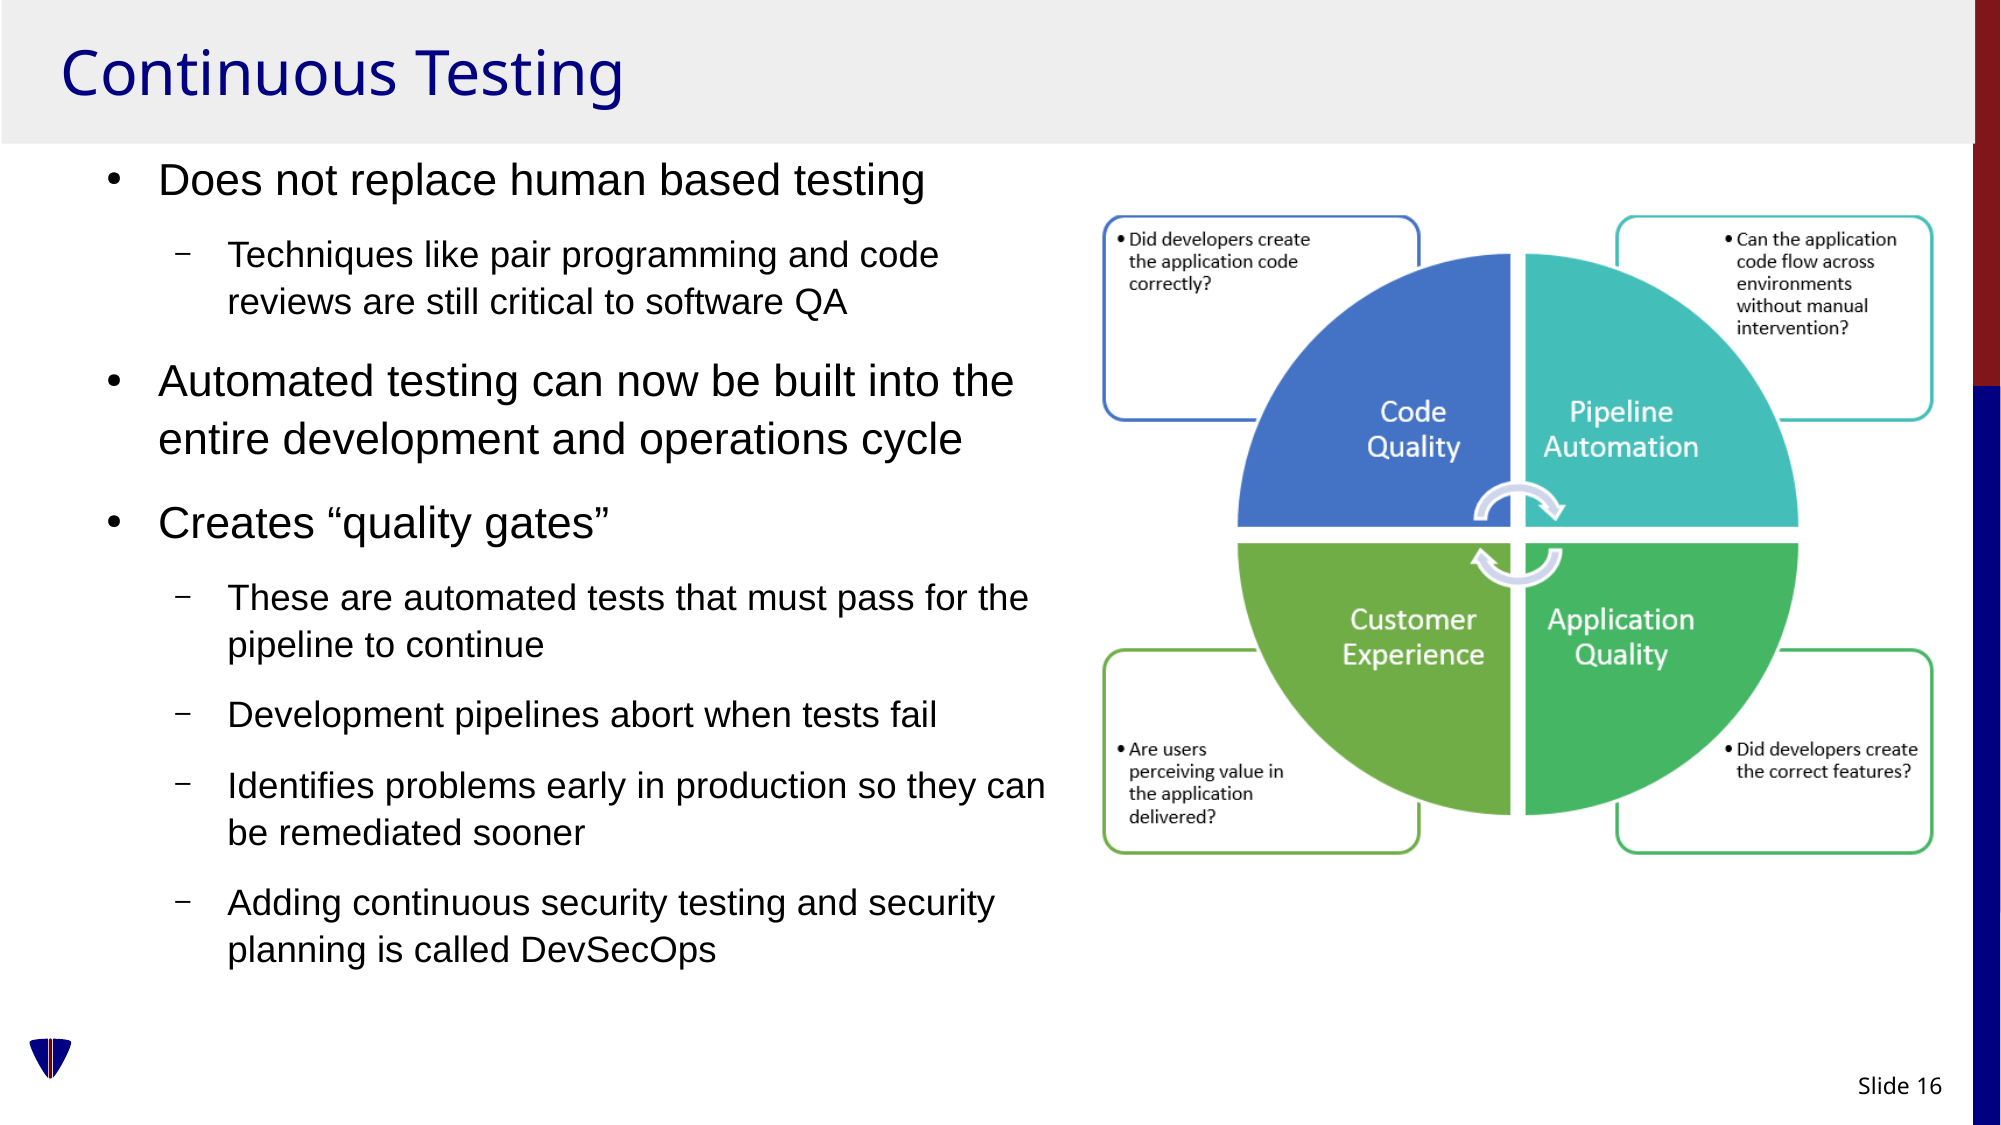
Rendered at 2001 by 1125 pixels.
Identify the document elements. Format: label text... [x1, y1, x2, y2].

title Continuous Testing [1, 0, 1976, 144]
list Does not replace human based testing Techniques like pair programming and code reviews are still critical to software QA Automated testing can now be built into the entire development and operations cycle Creates “quality gates” These are automated tests that must pass for the pipeline to continue Development pipelines abort when tests fail Identifies problems early in production so they can be remediated sooner Adding continuous security testing and security planning is called DevSecOps [88, 147, 1063, 975]
picture [1092, 206, 1943, 863]
